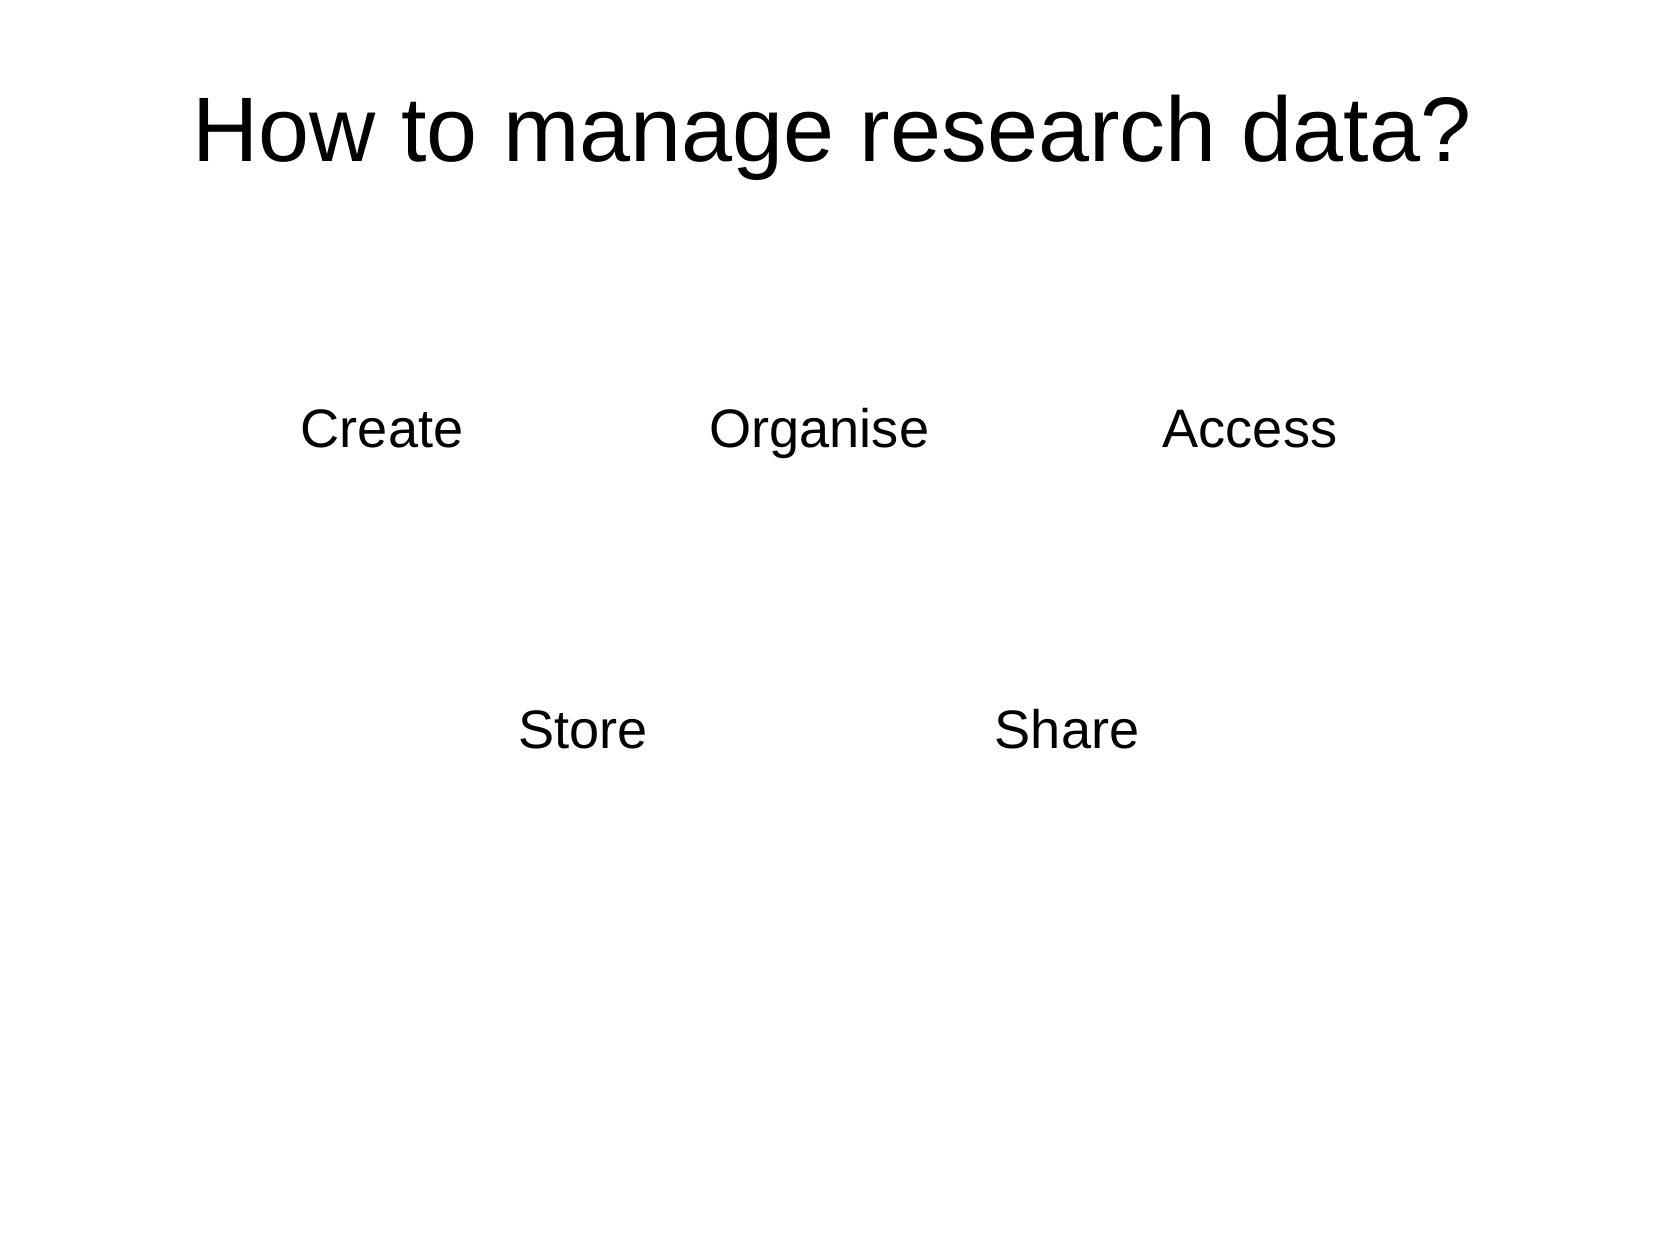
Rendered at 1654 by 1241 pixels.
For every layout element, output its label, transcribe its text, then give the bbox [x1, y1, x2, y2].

title Organise [709, 377, 930, 482]
title Create [271, 376, 493, 482]
title Access [1140, 376, 1361, 482]
title How to manage research data? [88, 25, 1577, 233]
title Store [472, 678, 694, 783]
title Share [957, 678, 1178, 783]
